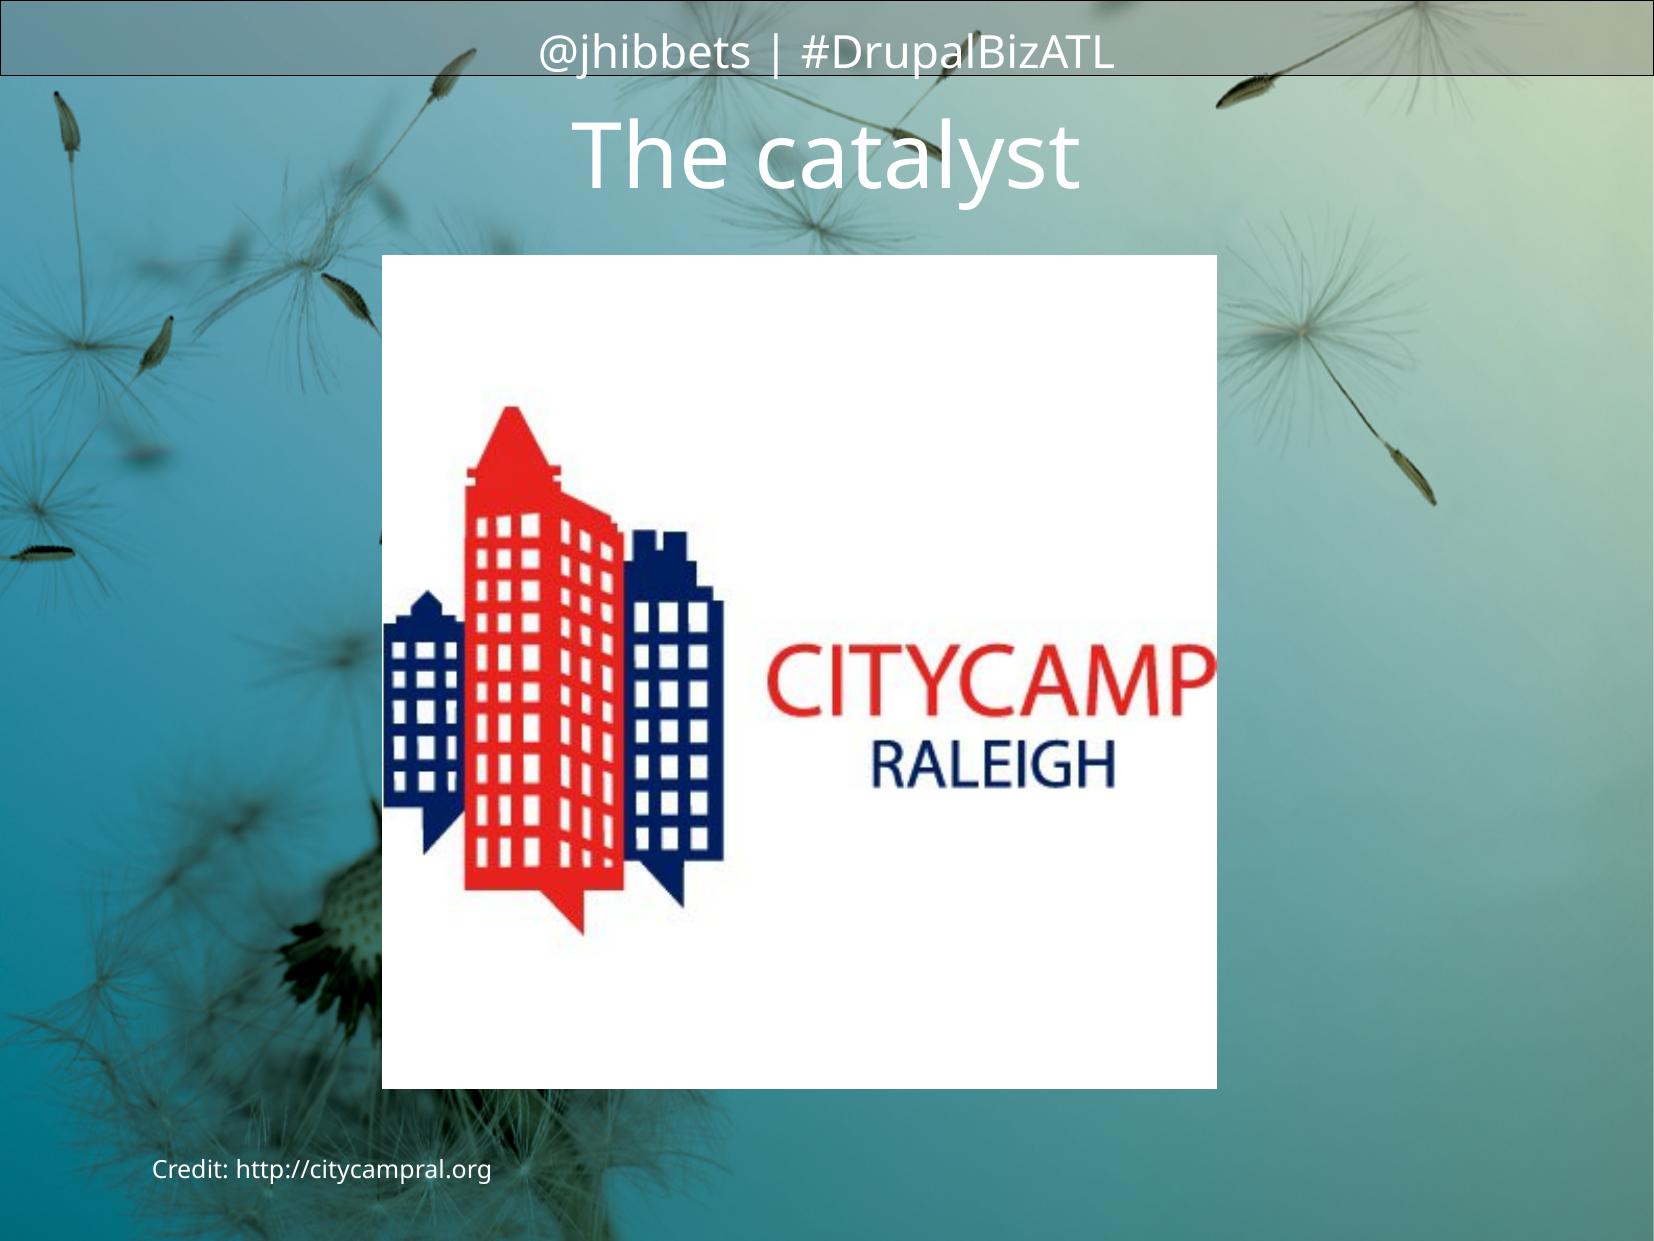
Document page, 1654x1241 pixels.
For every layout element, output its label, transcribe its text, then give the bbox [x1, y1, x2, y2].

picture [0, 76, 1654, 1241]
text_box Credit: http://citycampral.org [137, 1144, 521, 1188]
title The catalyst [82, 49, 1571, 257]
